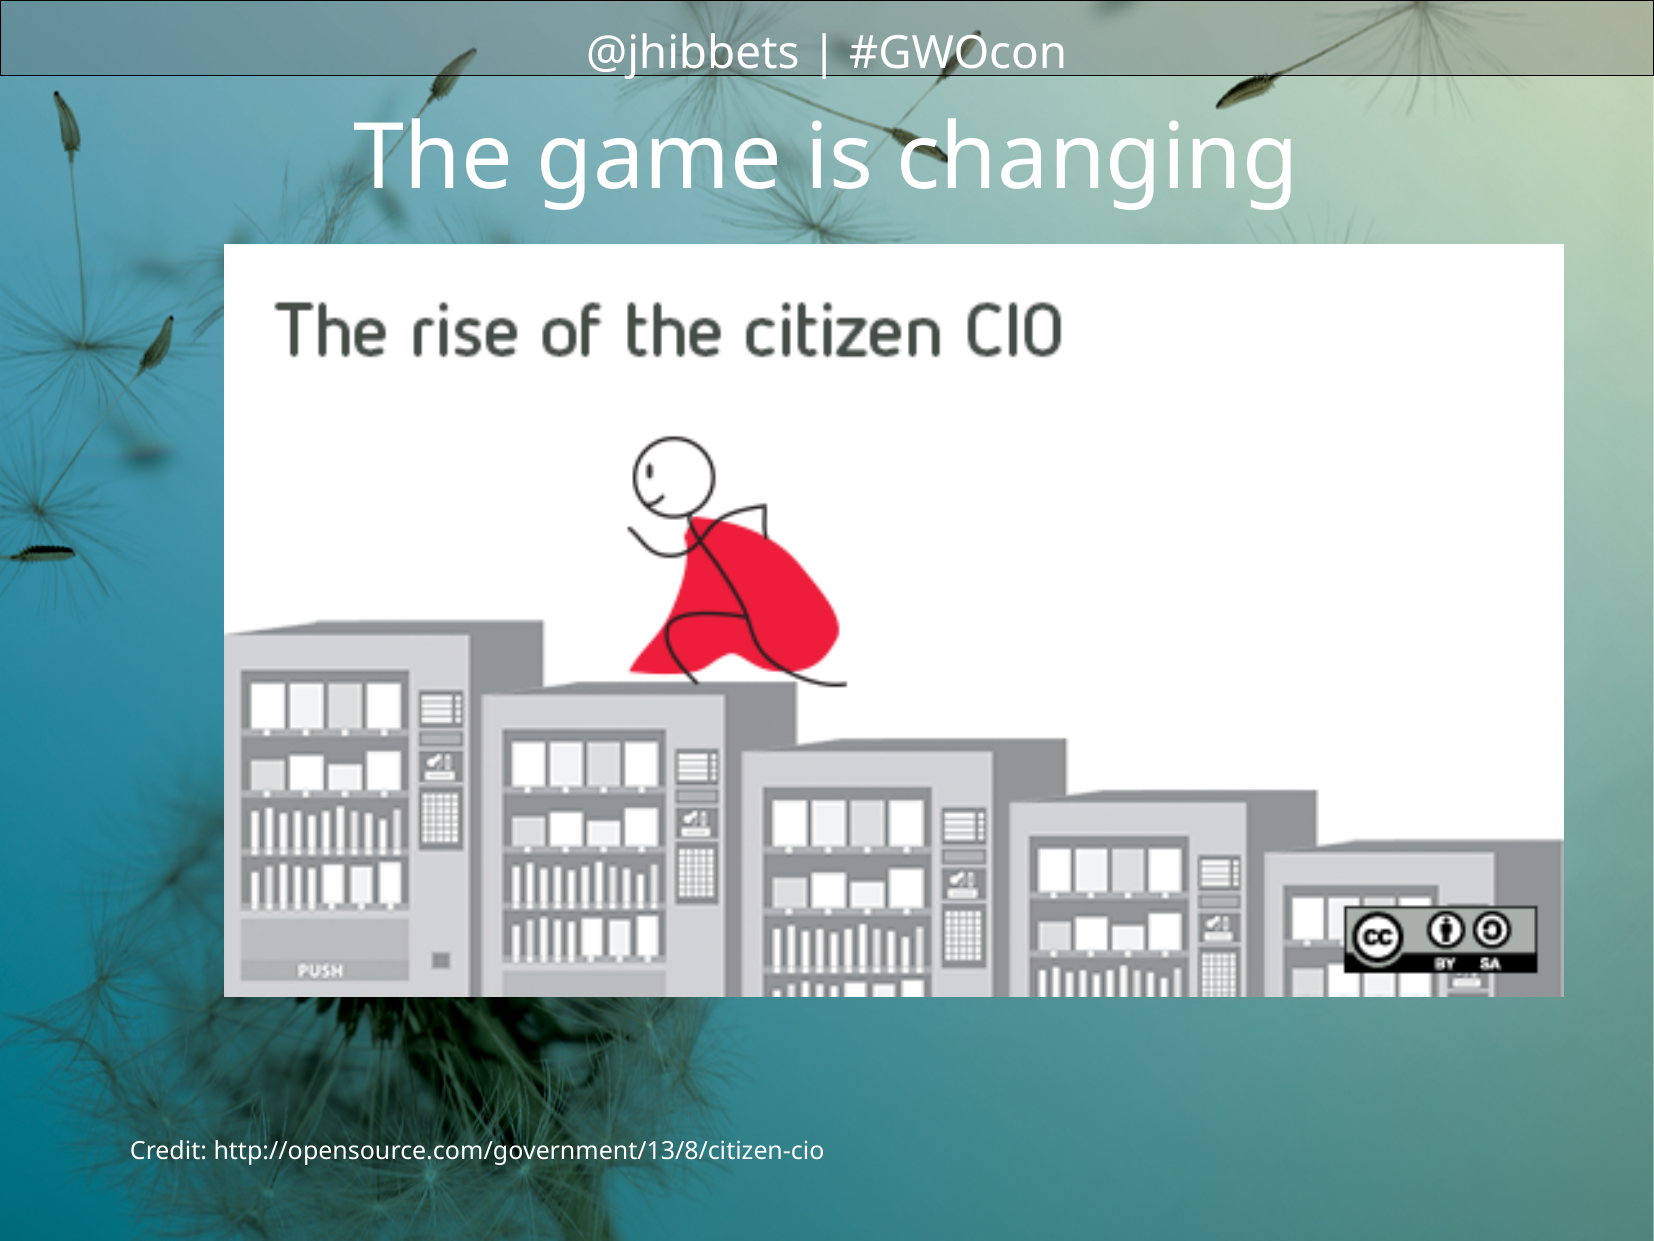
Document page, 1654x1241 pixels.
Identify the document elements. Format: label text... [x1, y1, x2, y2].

text_box Credit: http://opensource.com/government/13/8/citizen-cio [115, 1125, 842, 1168]
title The game is changing [82, 49, 1571, 257]
picture [0, 76, 1654, 1241]
